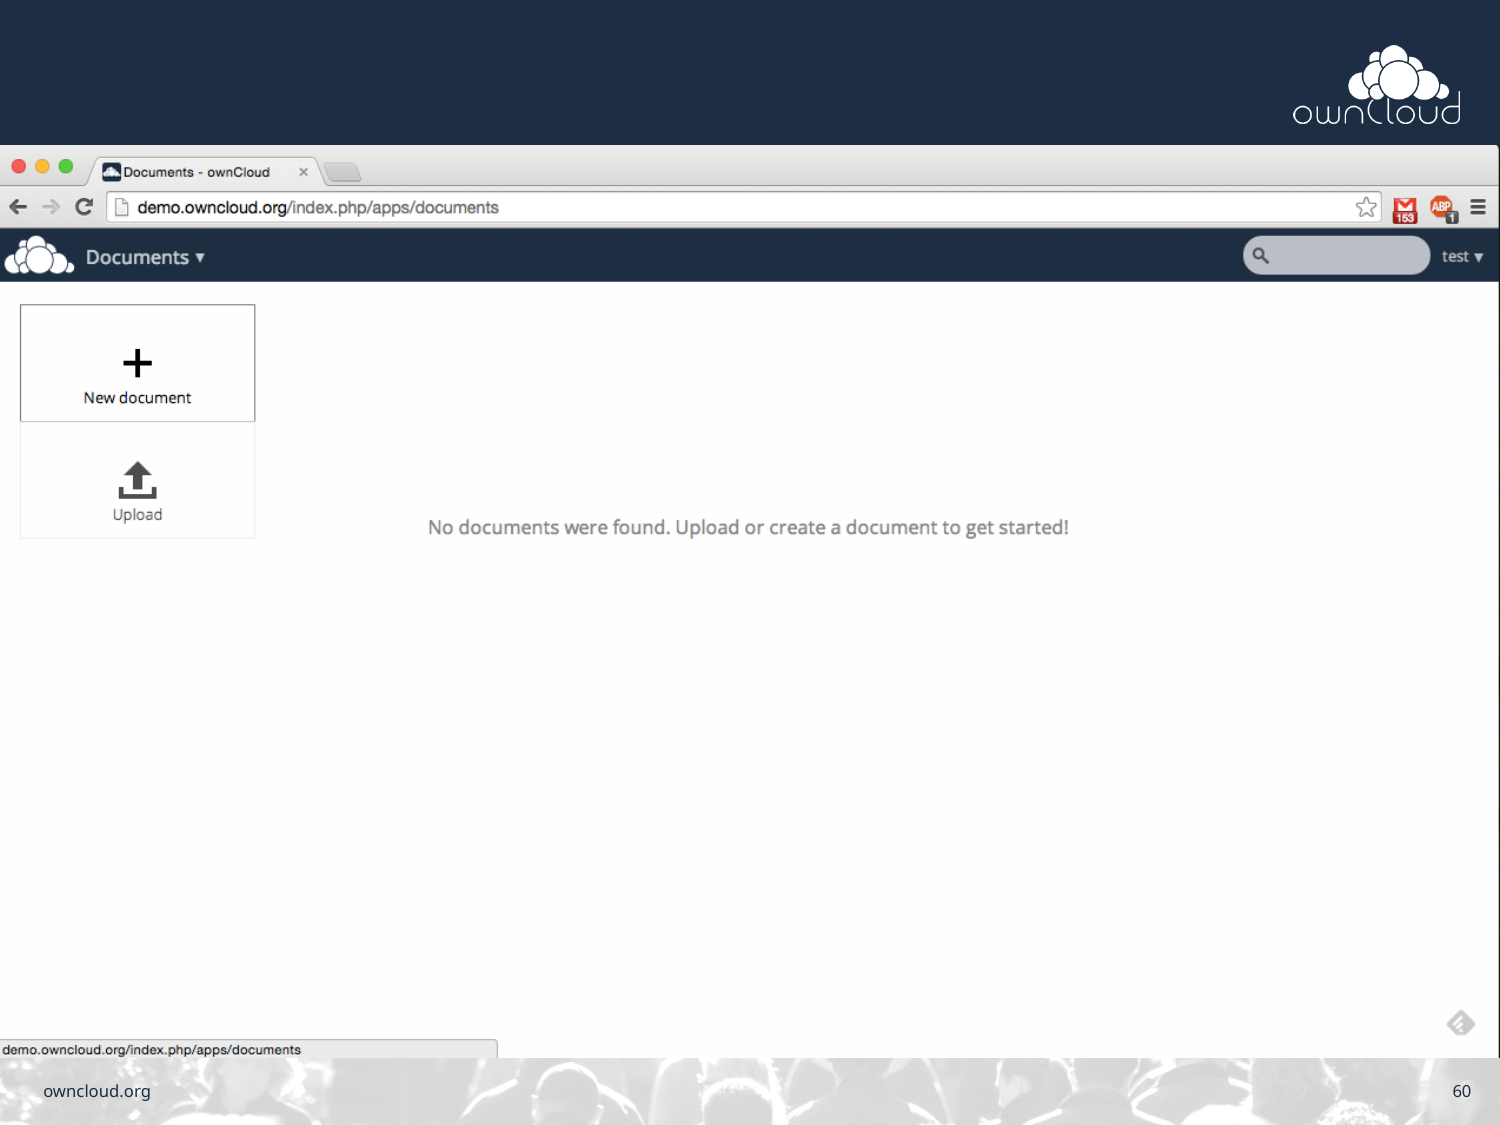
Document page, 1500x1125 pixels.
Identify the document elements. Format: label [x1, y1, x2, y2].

picture [1293, 45, 1460, 124]
picture [0, 145, 1500, 1125]
